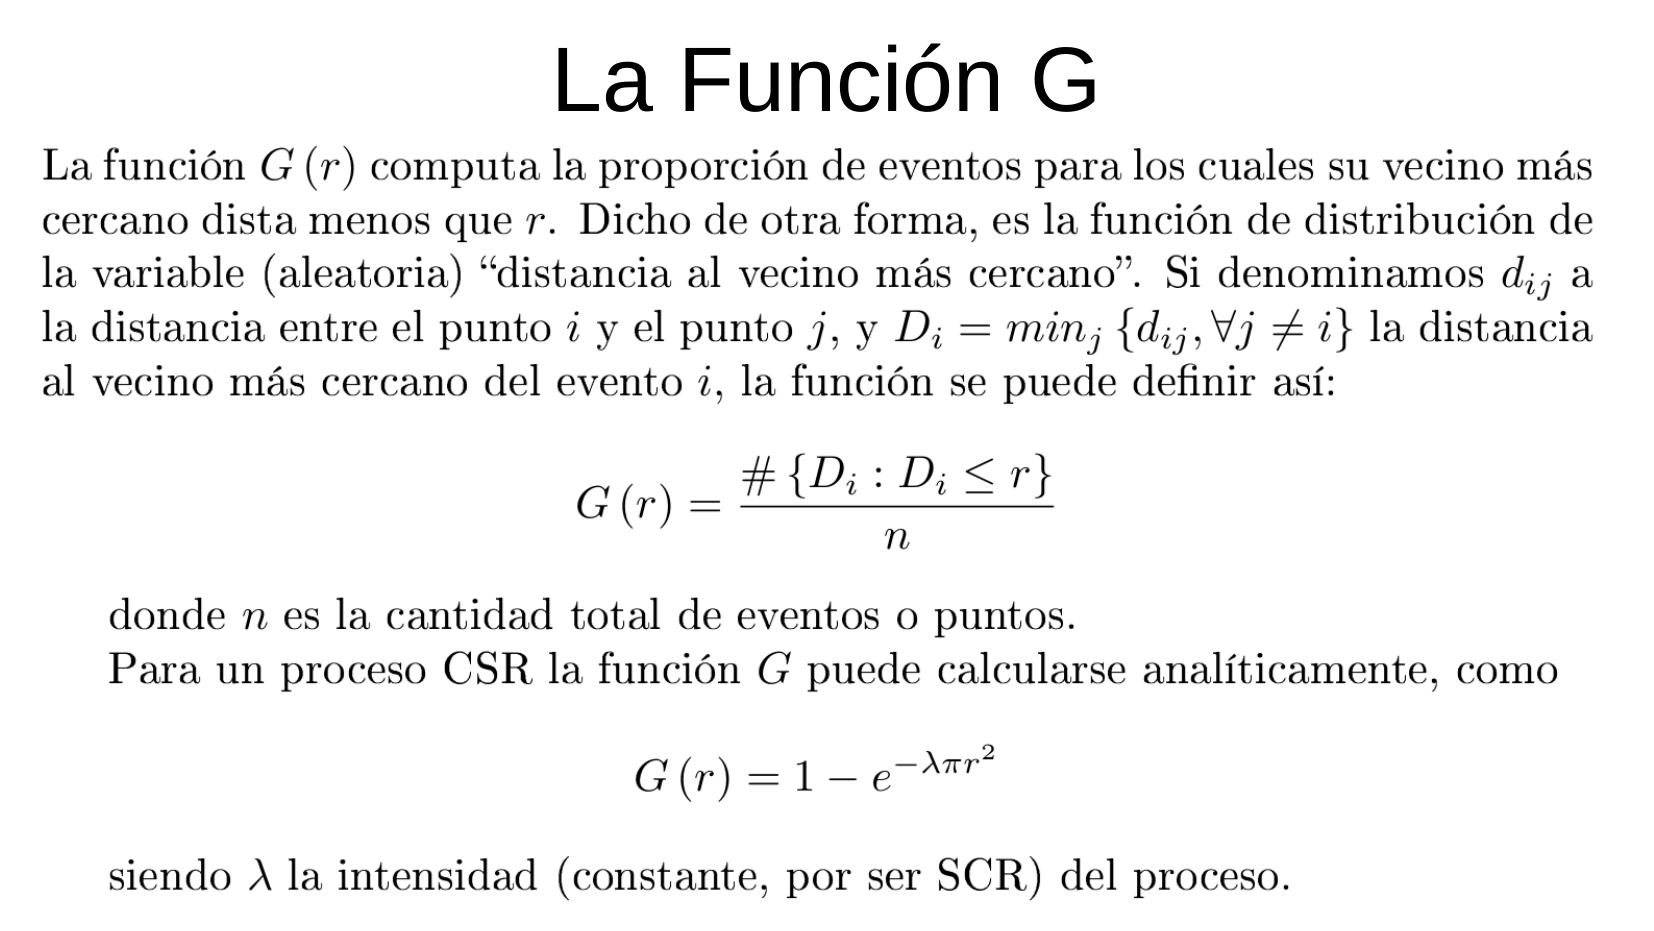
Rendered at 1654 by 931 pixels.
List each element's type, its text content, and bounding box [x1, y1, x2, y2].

picture [2, 118, 1630, 922]
title La Función G [82, 1, 1571, 118]
